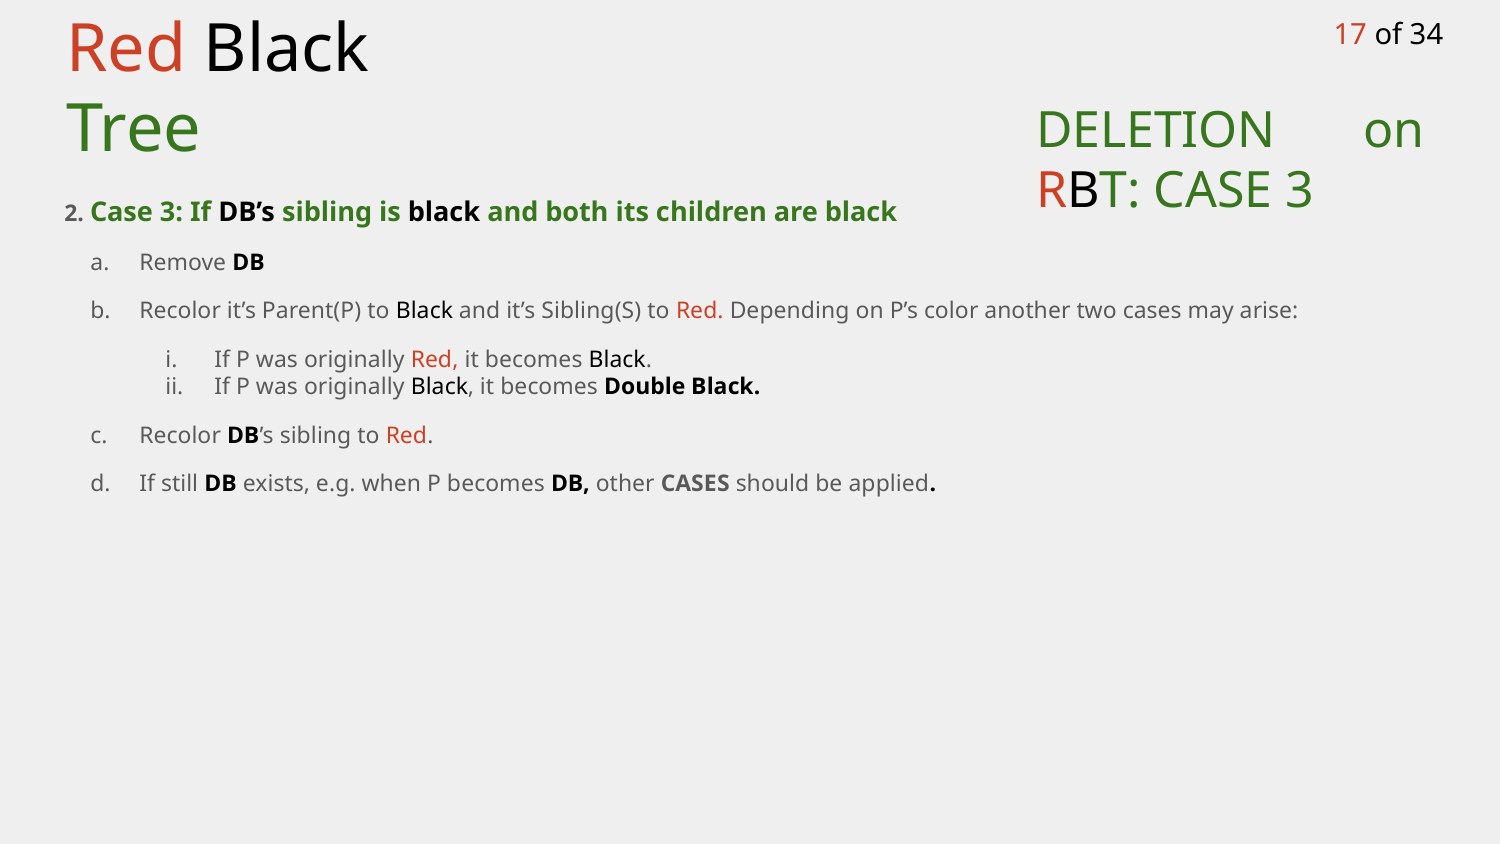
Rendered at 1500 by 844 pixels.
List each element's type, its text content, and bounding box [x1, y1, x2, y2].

text_box DELETION on RBT: CASE 3 [1021, 82, 1440, 233]
text_box 17 of 34 [1318, 0, 1500, 65]
title Red Black Tree [51, 93, 437, 179]
text_box 2. Case 3: If DB’s sibling is black and both its children are black Remove DB Recolor it’s Parent(P) to Black and it’s Sibling(S) to Red. Depending on P’s color another two cases may arise: If P was originally Red, it becomes Black. If P was originally Black, it becomes Double Black. Recolor DB’s sibling to Red. If still DB exists, e.g. when P becomes DB, other CASES should be applied. [49, 179, 1468, 511]
